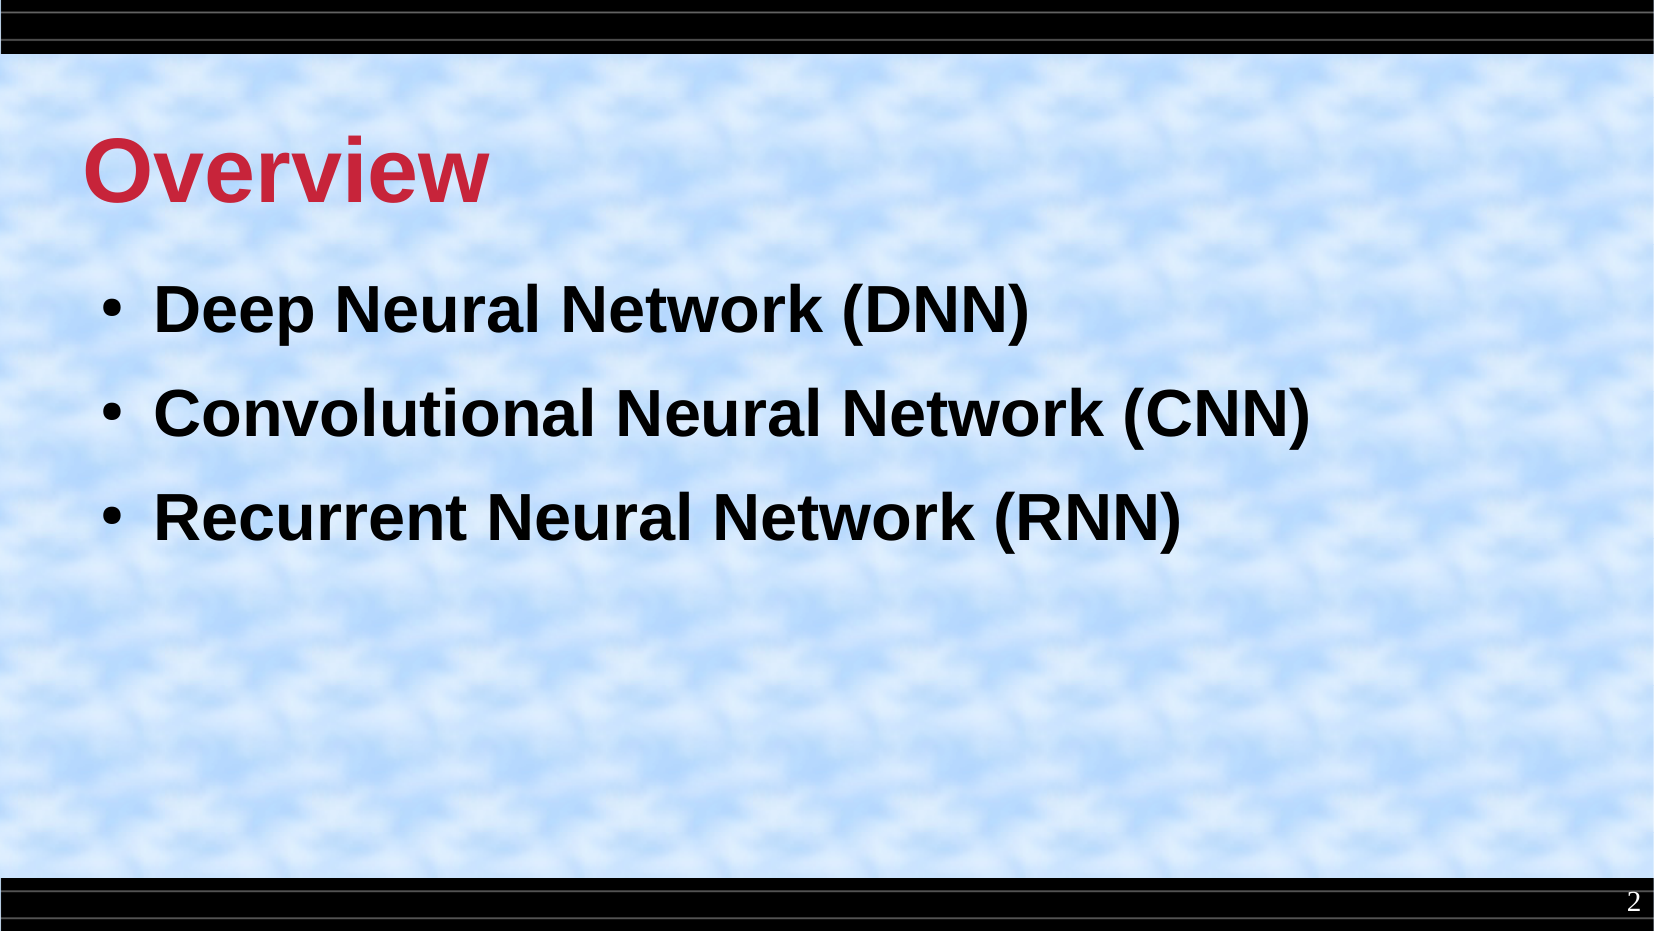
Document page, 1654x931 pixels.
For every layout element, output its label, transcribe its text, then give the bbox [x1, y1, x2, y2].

picture [0, 0, 1654, 931]
list Deep Neural Network (DNN) Convolutional Neural Network (CNN) Recurrent Neural Network (RNN) [82, 271, 1571, 757]
title Overview [82, 92, 1571, 248]
